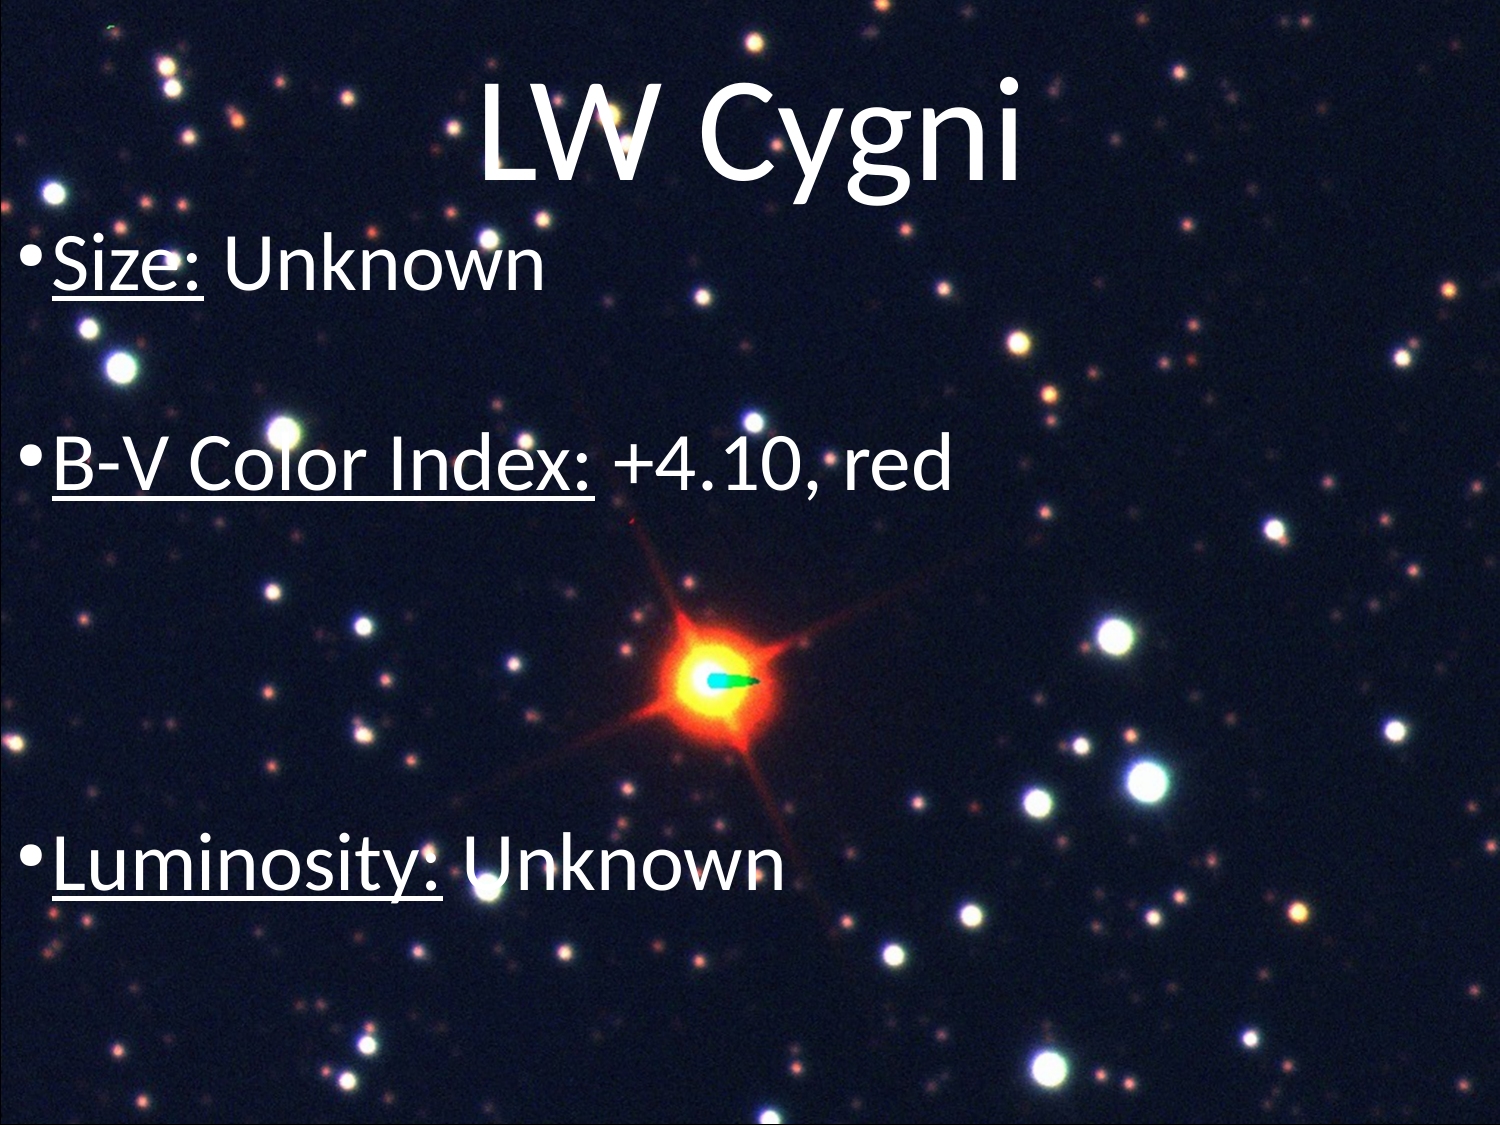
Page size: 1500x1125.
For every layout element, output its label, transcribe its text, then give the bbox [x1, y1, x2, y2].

text_box Size: Unknown B-V Color Index: +4.10, red Luminosity: Unknown [1, 200, 1436, 915]
picture [1, 0, 1500, 1125]
text_box LW Cygni [859, 174, 898, 196]
text_box LW Cygni [351, 23, 1152, 200]
text_box LW Cygni [863, 116, 891, 145]
